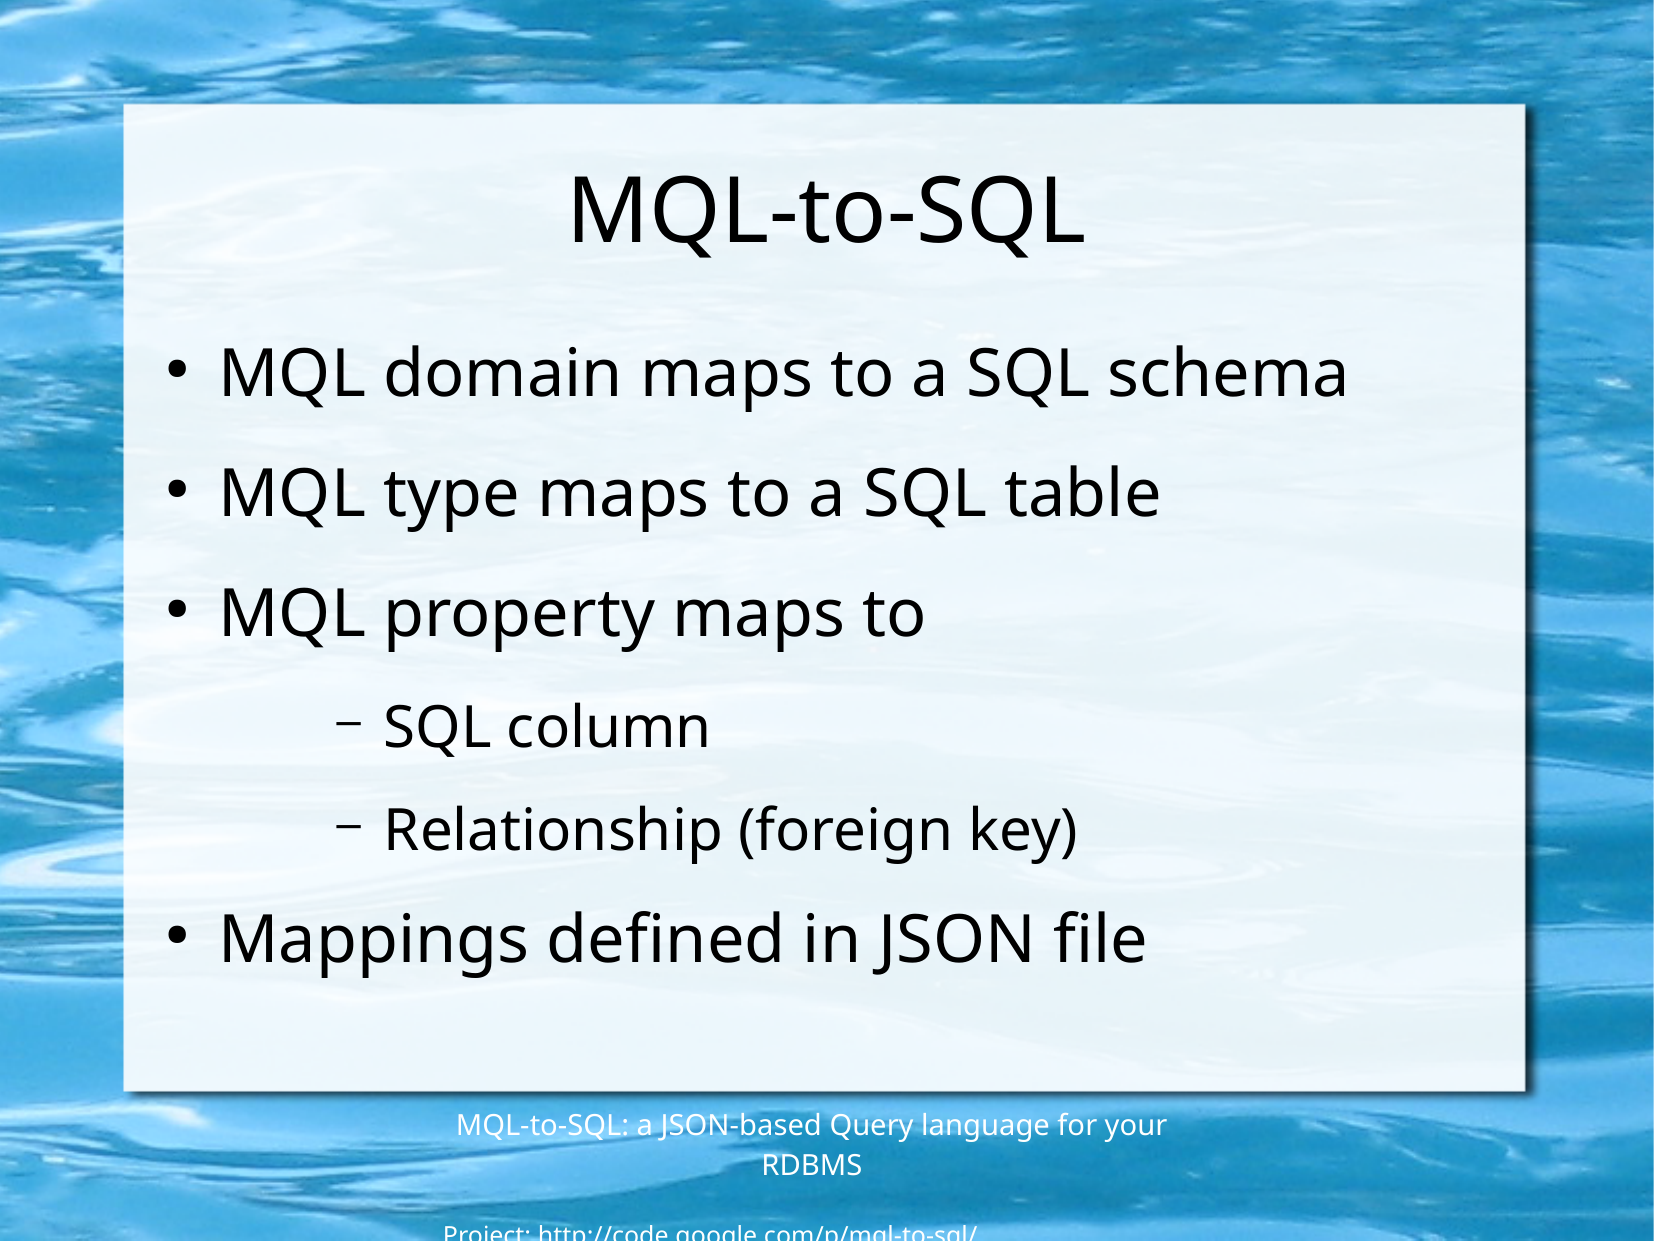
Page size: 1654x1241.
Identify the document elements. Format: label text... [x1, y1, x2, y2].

picture [471, 1232, 478, 1241]
picture [804, 1232, 810, 1241]
picture [0, 0, 1654, 1241]
picture [914, 1232, 921, 1241]
picture [795, 1232, 802, 1241]
picture [780, 1232, 787, 1241]
picture [876, 1232, 883, 1241]
picture [725, 1232, 732, 1241]
picture [575, 1232, 583, 1241]
picture [827, 1232, 835, 1241]
picture [710, 1232, 717, 1241]
picture [643, 1232, 650, 1241]
picture [628, 1232, 635, 1241]
picture [852, 1232, 859, 1241]
title MQL-to-SQL [147, 118, 1506, 296]
picture [541, 1232, 548, 1241]
picture [447, 1228, 454, 1235]
list MQL domain maps to a SQL schema MQL type maps to a SQL table MQL property maps to SQL column Relationship (foreign key) Mappings defined in JSON file [147, 324, 1506, 908]
picture [950, 1232, 957, 1241]
picture [861, 1232, 867, 1241]
picture [679, 1232, 686, 1241]
picture [694, 1232, 701, 1241]
